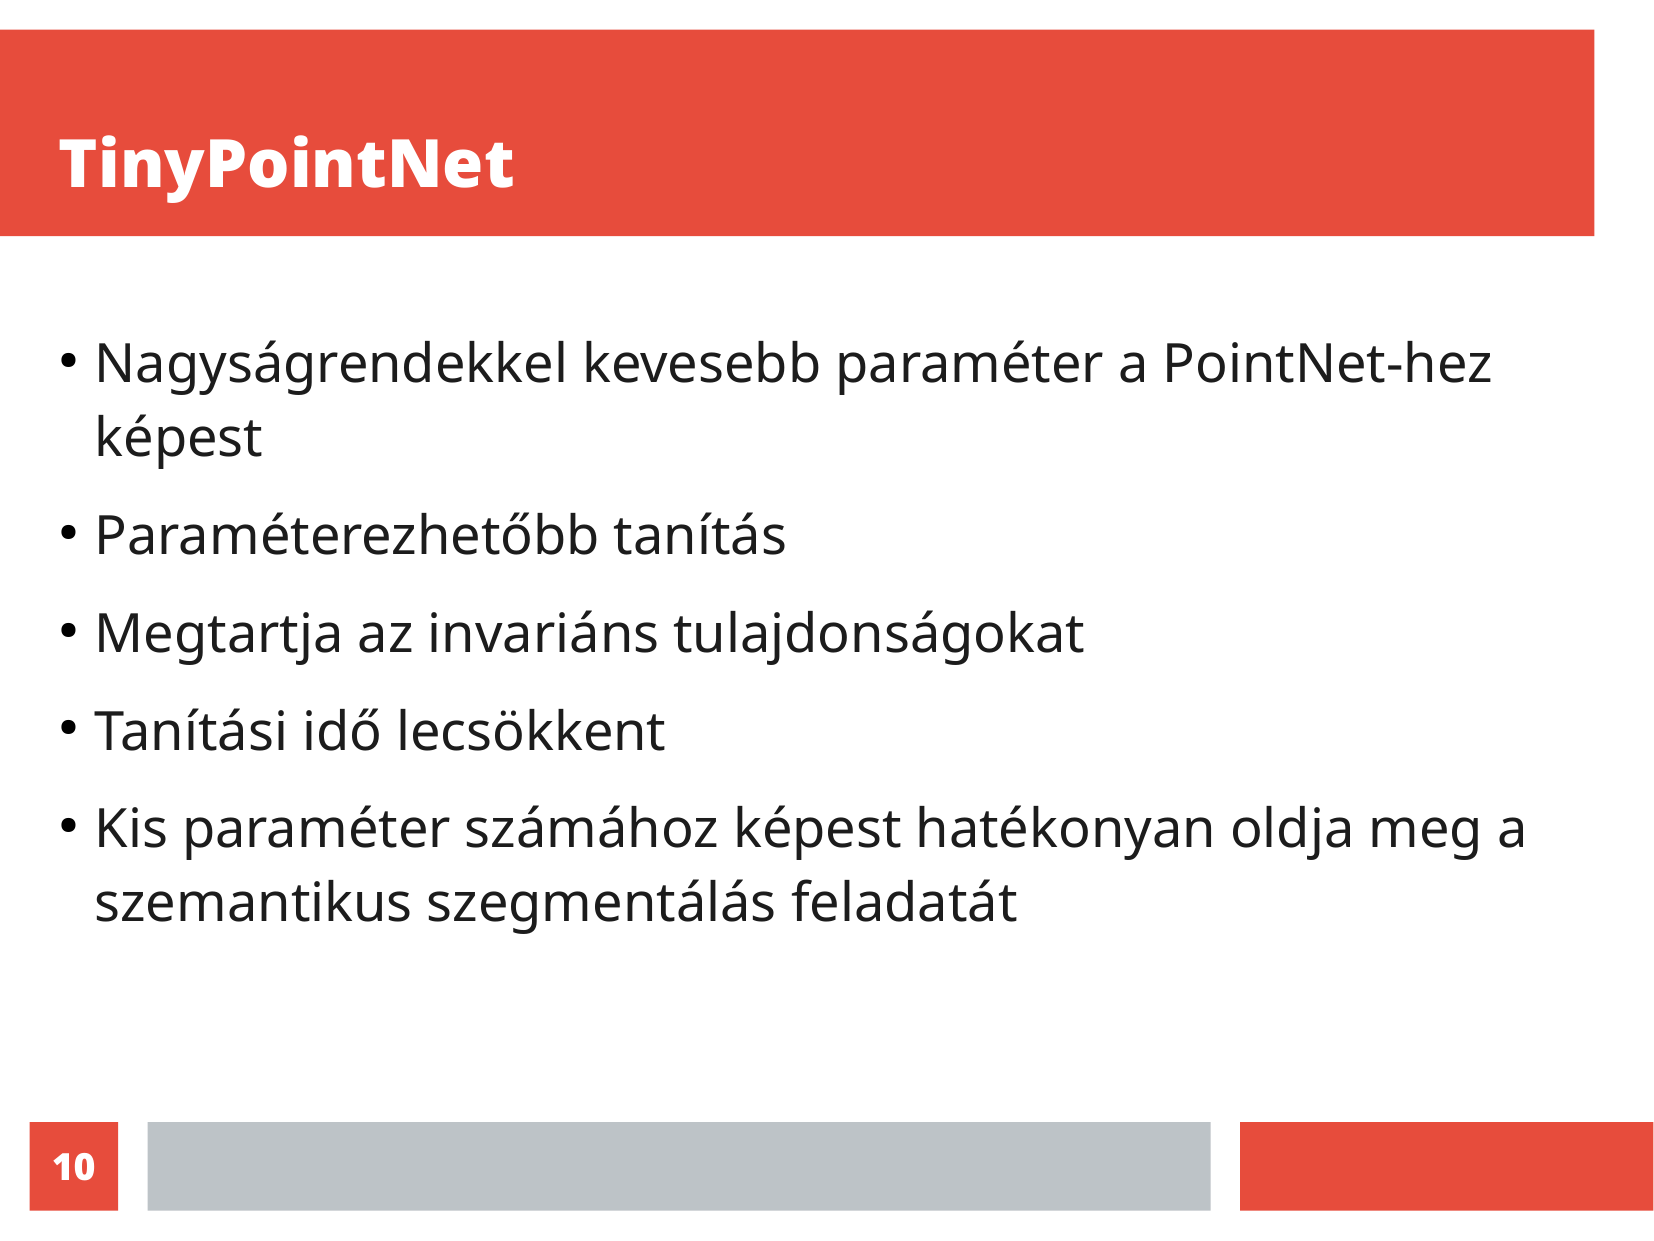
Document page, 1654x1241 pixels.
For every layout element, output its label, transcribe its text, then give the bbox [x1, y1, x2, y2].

list Nagyságrendekkel kevesebb paraméter a PointNet-hez képest Paraméterezhetőbb tanítás Megtartja az invariáns tulajdonságokat Tanítási idő lecsökkent Kis paraméter számához képest hatékonyan oldja meg a szemantikus szegmentálás feladatát [59, 324, 1565, 1093]
title TinyPointNet [59, 59, 1595, 207]
